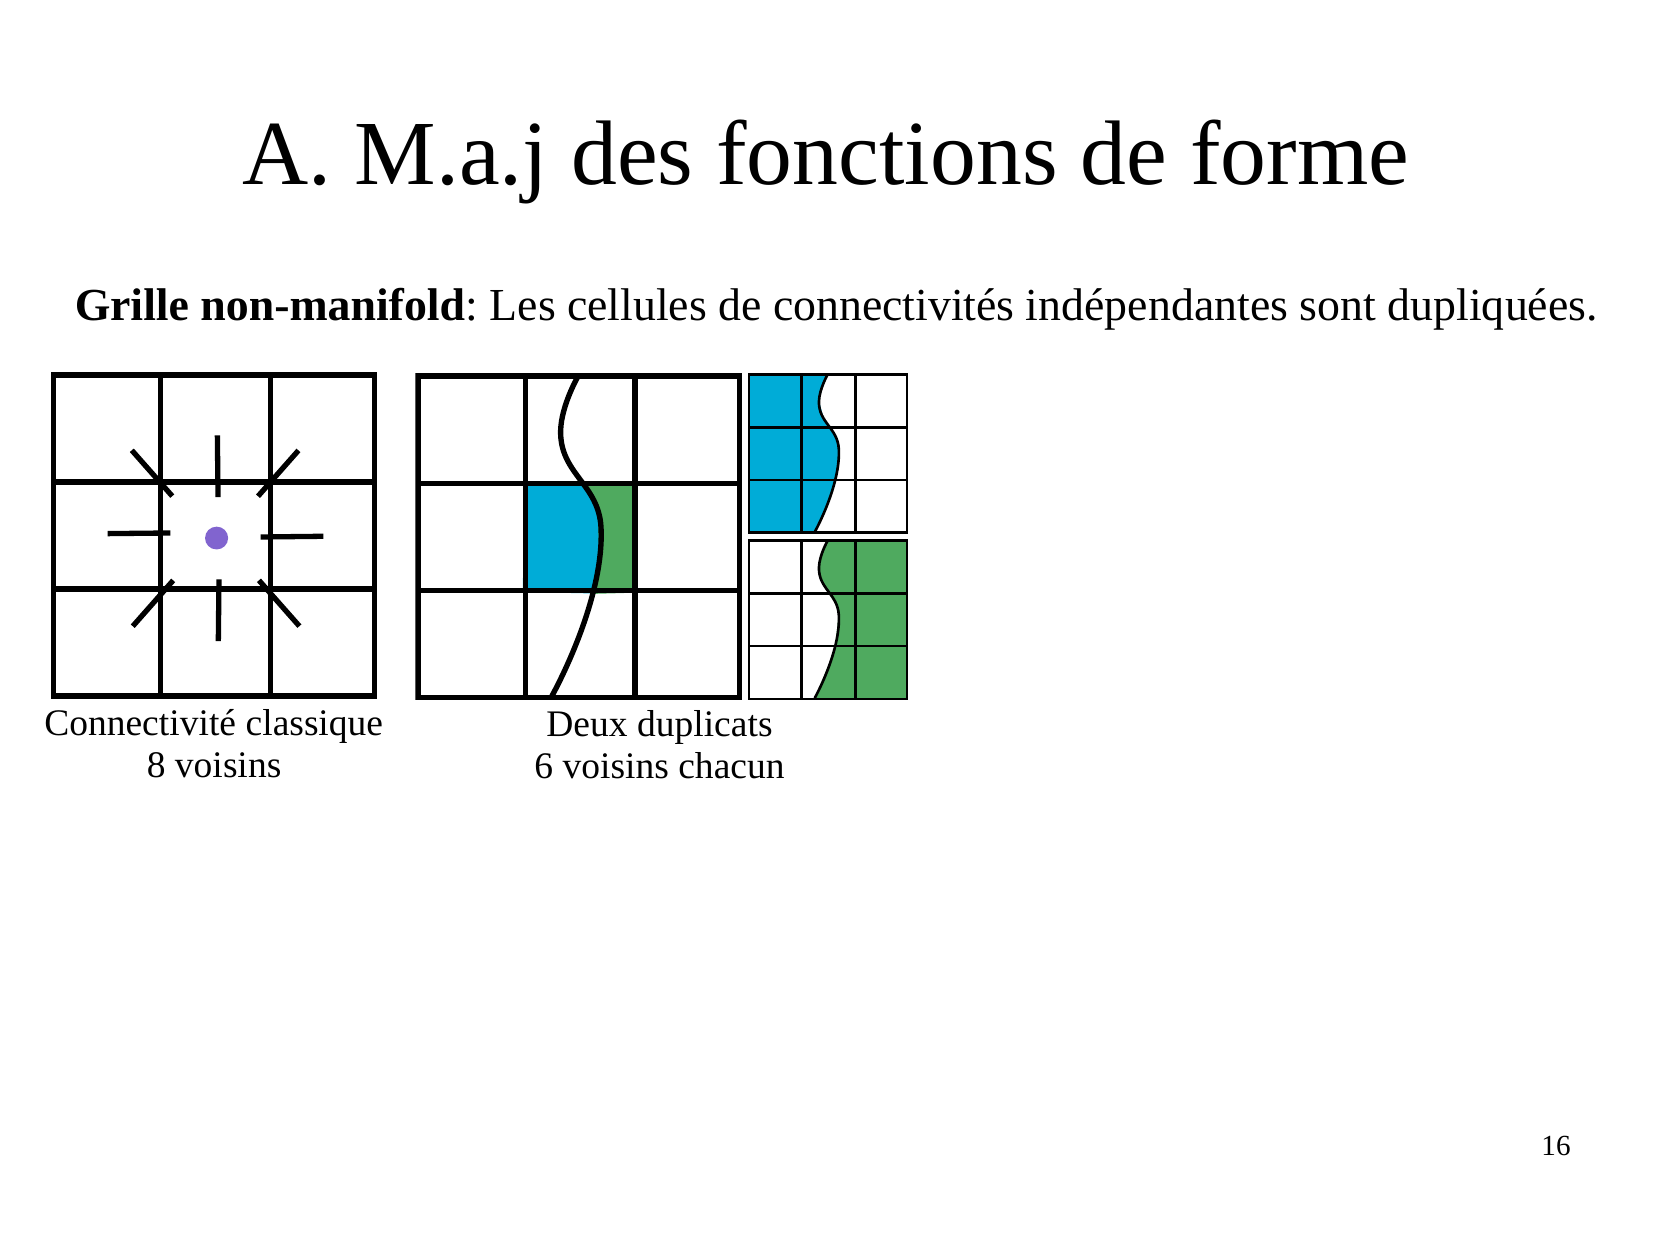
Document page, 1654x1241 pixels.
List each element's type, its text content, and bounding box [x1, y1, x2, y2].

text_box Grille non-manifold: Les cellules de connectivités indépendantes sont dupliquées. [60, 272, 1614, 339]
title A. M.a.j des fonctions de forme [82, 49, 1571, 257]
picture [51, 372, 378, 694]
text_box Deux duplicats 6 voisins chacun [519, 695, 805, 795]
picture [415, 373, 909, 701]
text_box Connectivité classique 8 voisins [29, 694, 399, 794]
